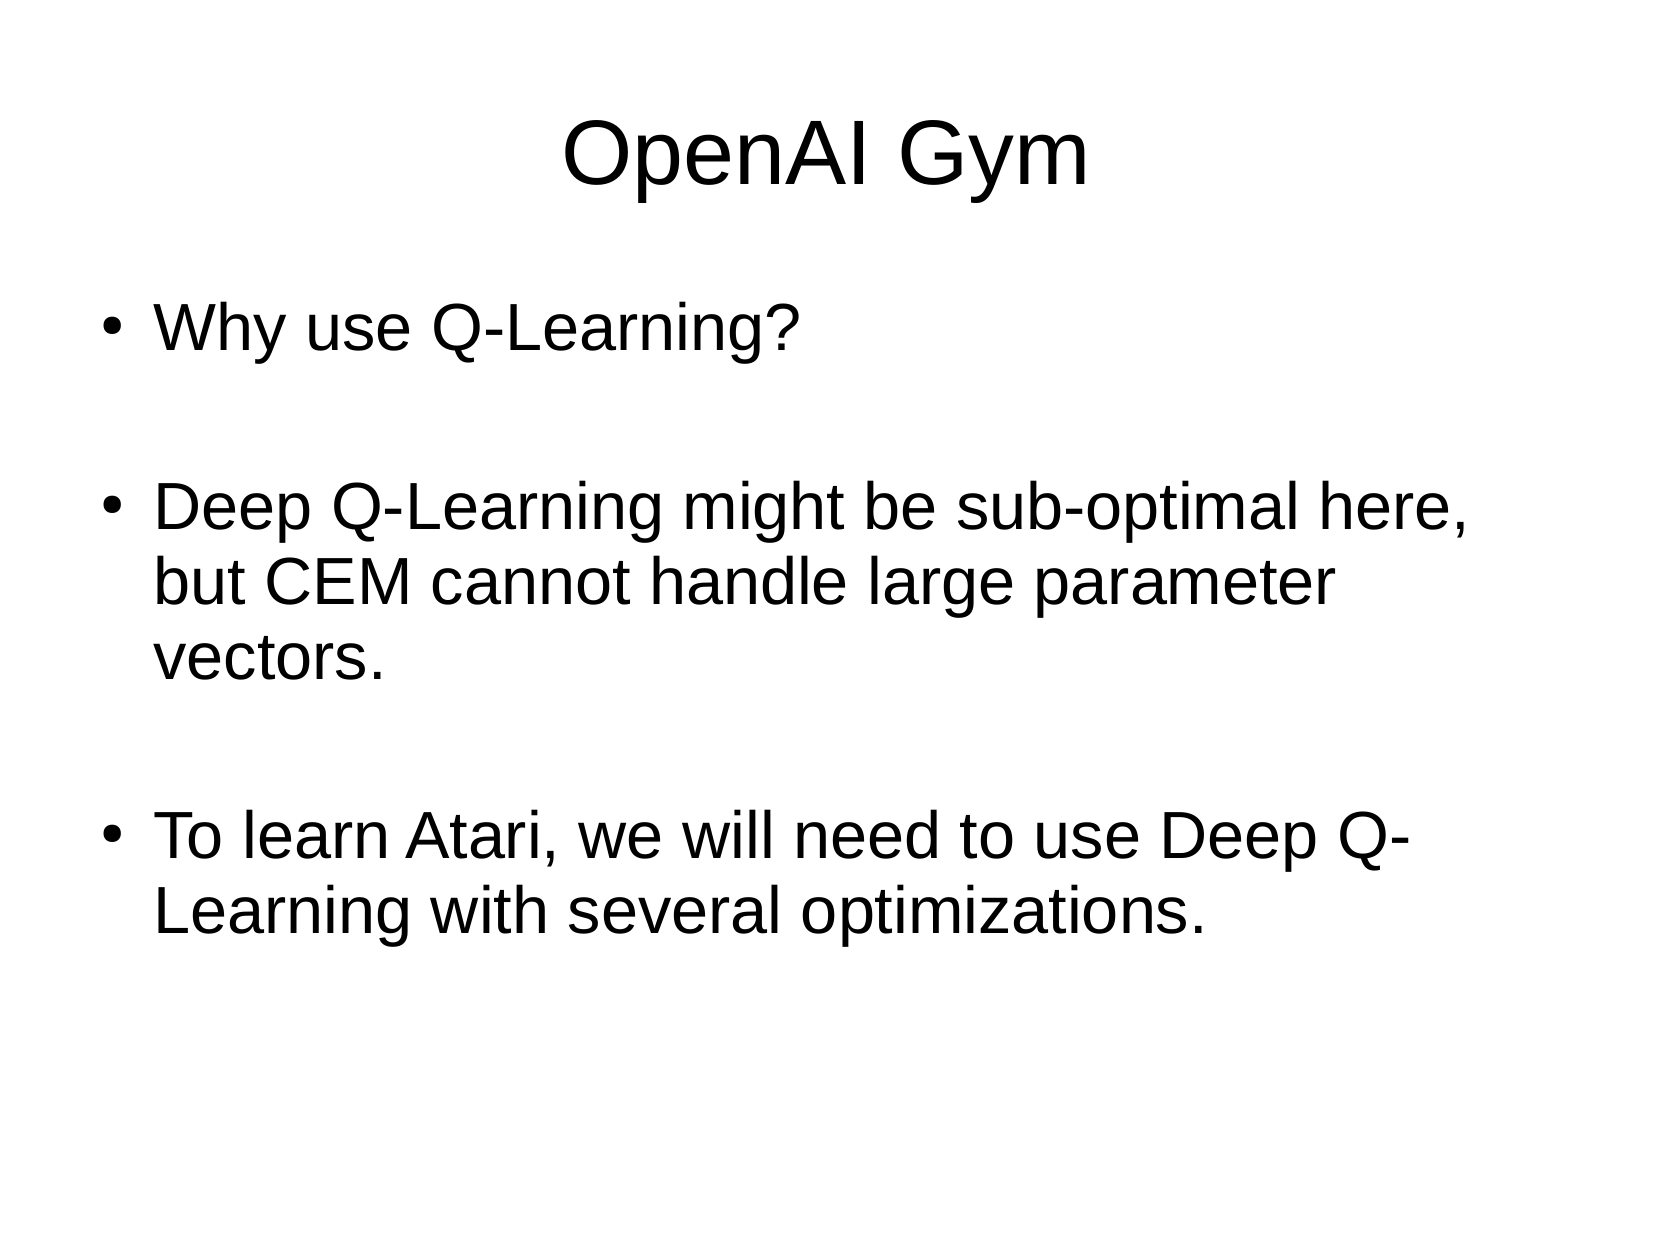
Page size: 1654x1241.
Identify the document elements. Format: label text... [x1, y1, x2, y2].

title OpenAI Gym [82, 49, 1571, 257]
list Why use Q-Learning? Deep Q-Learning might be sub-optimal here, but CEM cannot handle large parameter vectors. To learn Atari, we will need to use Deep Q-Learning with several optimizations. [82, 290, 1571, 1010]
